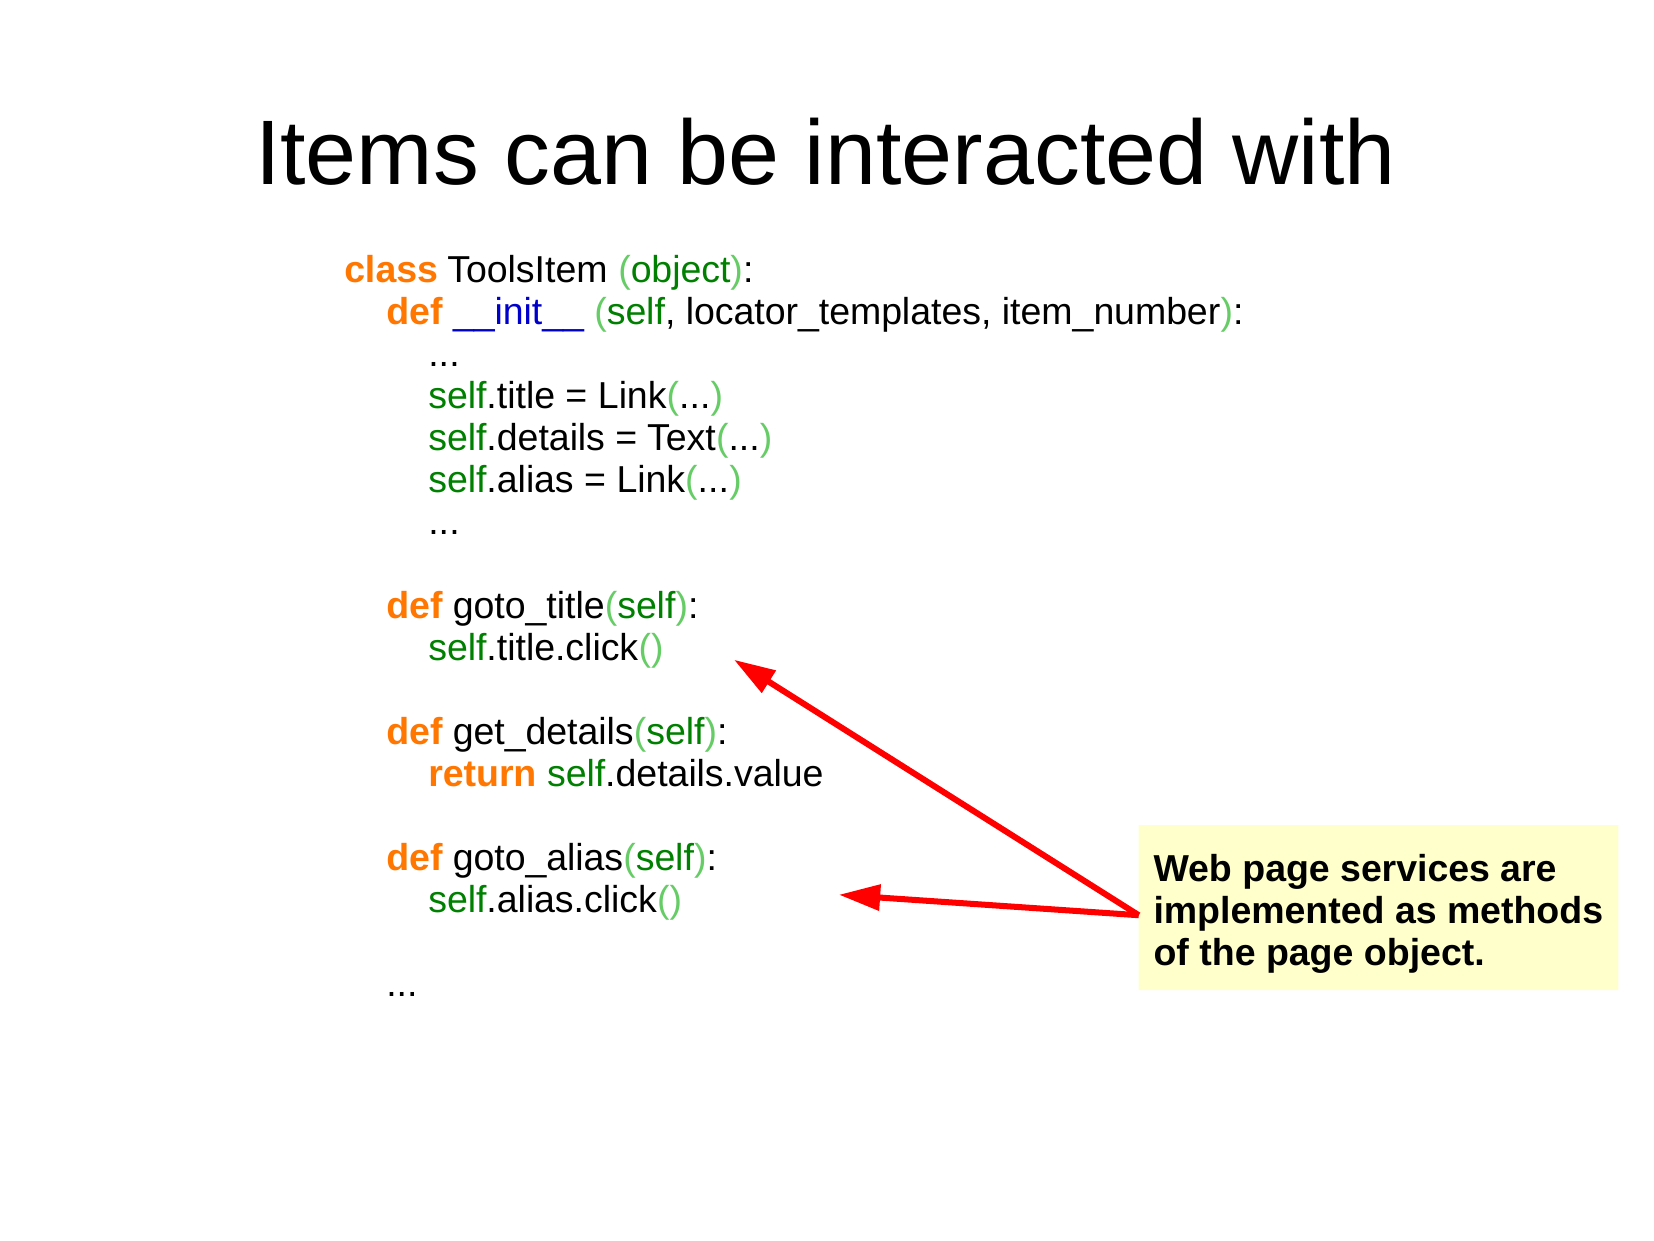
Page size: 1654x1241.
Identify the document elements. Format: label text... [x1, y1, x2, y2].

title Items can be interacted with [82, 49, 1571, 257]
text_box class ToolsItem (object): def __init__ (self, locator_templates, item_number): ... self.title = Link(...) self.details = Text(...) self.alias = Link(...) ... def goto_title(self): self.title.click() def get_details(self): return self.details.value def goto_alias(self): self.alias.click() ... [329, 241, 1259, 1097]
text_box [1138, 825, 1619, 840]
text_box Web page services are implemented as methods of the page object. [1138, 840, 1619, 991]
